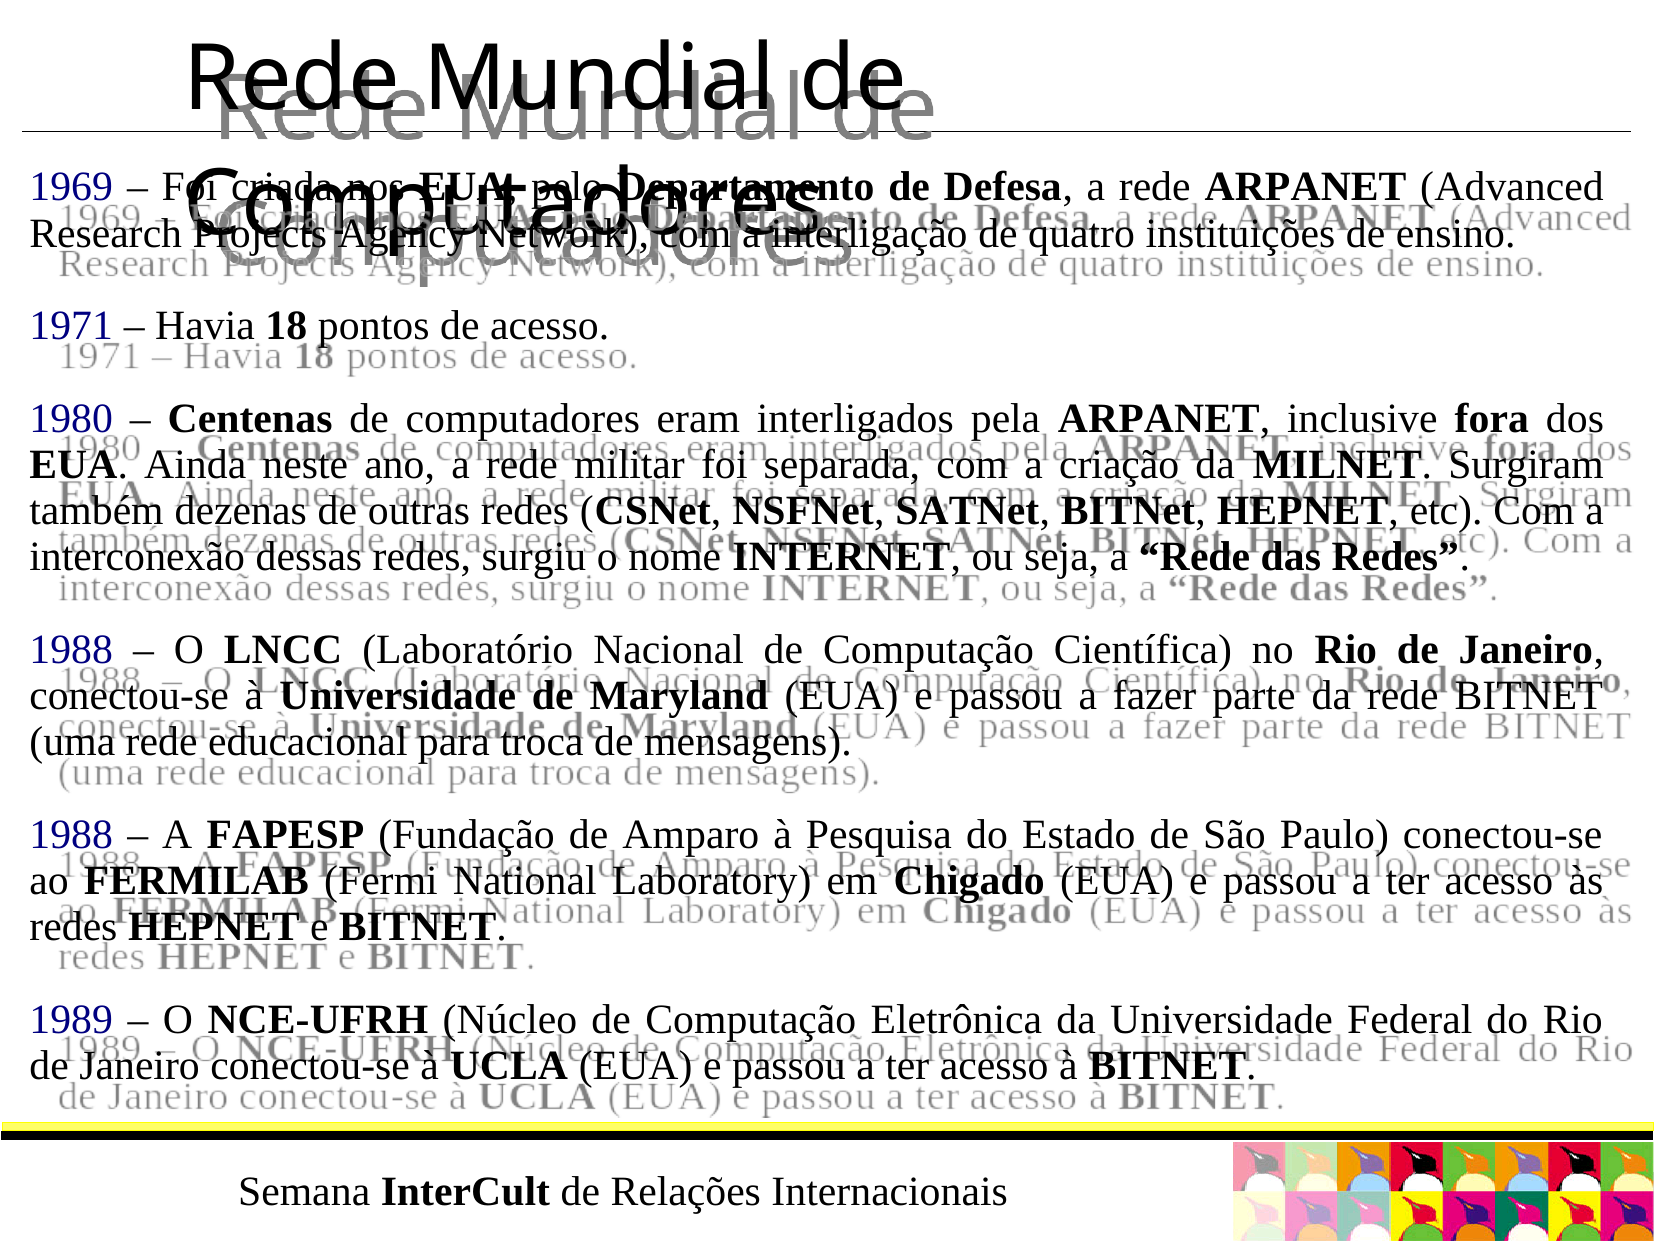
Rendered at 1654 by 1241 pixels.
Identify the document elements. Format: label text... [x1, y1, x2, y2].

text_box 1969 – Foi criada nos EUA, pelo Departamento de Defesa, a rede ARPANET (Advanced Research Projects Agency Network), com a interligação de quatro instituições de ensino. 1971 – Havia 18 pontos de acesso. 1980 – Centenas de computadores eram interligados pela ARPANET, inclusive fora dos EUA. Ainda neste ano, a rede militar foi separada, com a criação da MILNET. Surgiram também dezenas de outras redes (CSNet, NSFNet, SATNet, BITNet, HEPNET, etc). Com a interconexão dessas redes, surgiu o nome INTERNET, ou seja, a “Rede das Redes”. 1988 – O LNCC (Laboratório Nacional de Computação Científica) no Rio de Janeiro, conectou-se à Universidade de Maryland (EUA) e passou a fazer parte da rede BITNET (uma rede educacional para troca de mensagens). 1988 – A FAPESP (Fundação de Amparo à Pesquisa do Estado de São Paulo) conectou-se ao FERMILAB (Fermi National Laboratory) em Chigado (EUA) e passou a ter acesso às redes HEPNET e BITNET. 1989 – O NCE-UFRH (Núcleo de Computação Eletrônica da Universidade Federal do Rio de Janeiro conectou-se à UCLA (EUA) e passou a ter acesso à BITNET. [29, 163, 1604, 1089]
text_box Semana InterCult de Relações Internacionais [238, 1168, 1009, 1217]
text_box Rede Mundial de Computadores [183, 11, 1470, 123]
chart [1233, 1142, 1654, 1241]
text_box [1, 1122, 1654, 1140]
